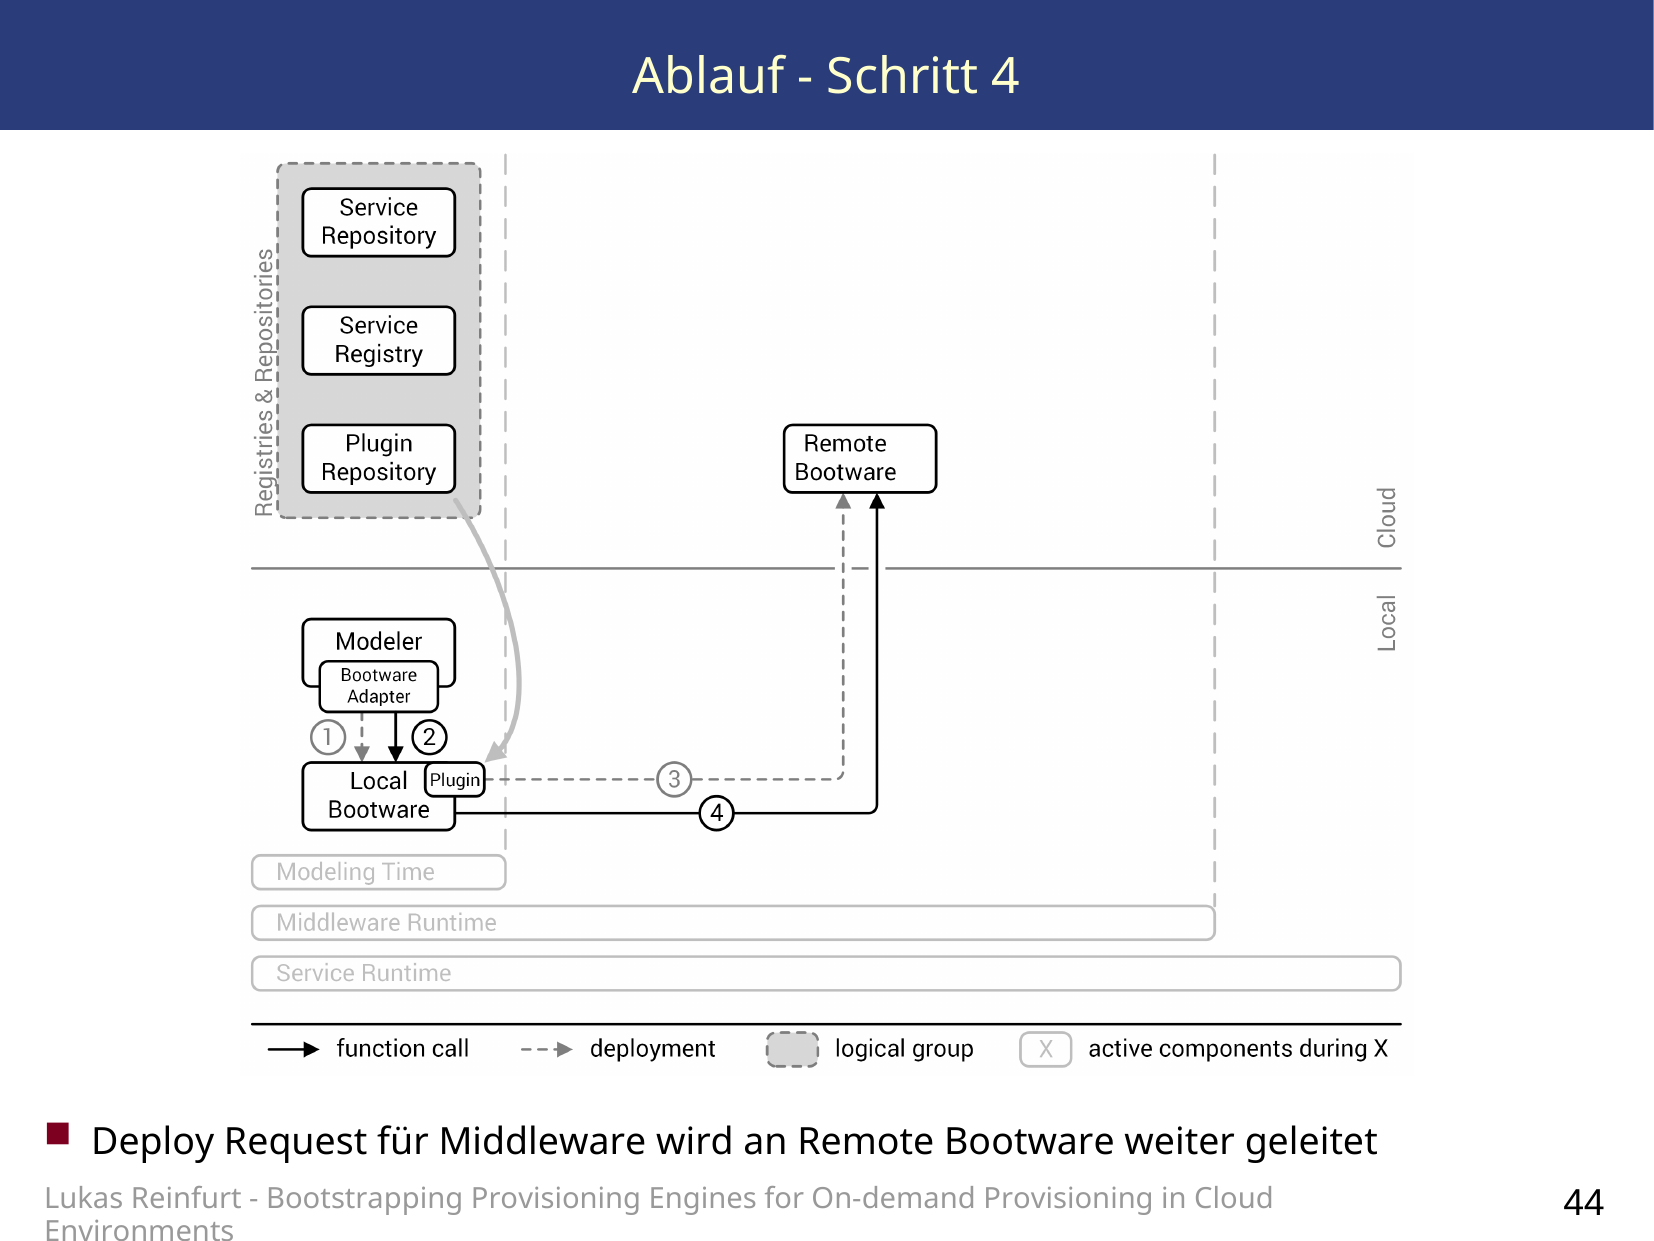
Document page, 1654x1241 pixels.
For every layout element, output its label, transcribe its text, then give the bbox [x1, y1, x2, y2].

picture [240, 153, 1414, 1077]
title Ablauf - Schritt 4 [47, 23, 1607, 119]
text_box Deploy Request für Middleware wird an Remote Bootware weiter geleitet [29, 1095, 1605, 1156]
